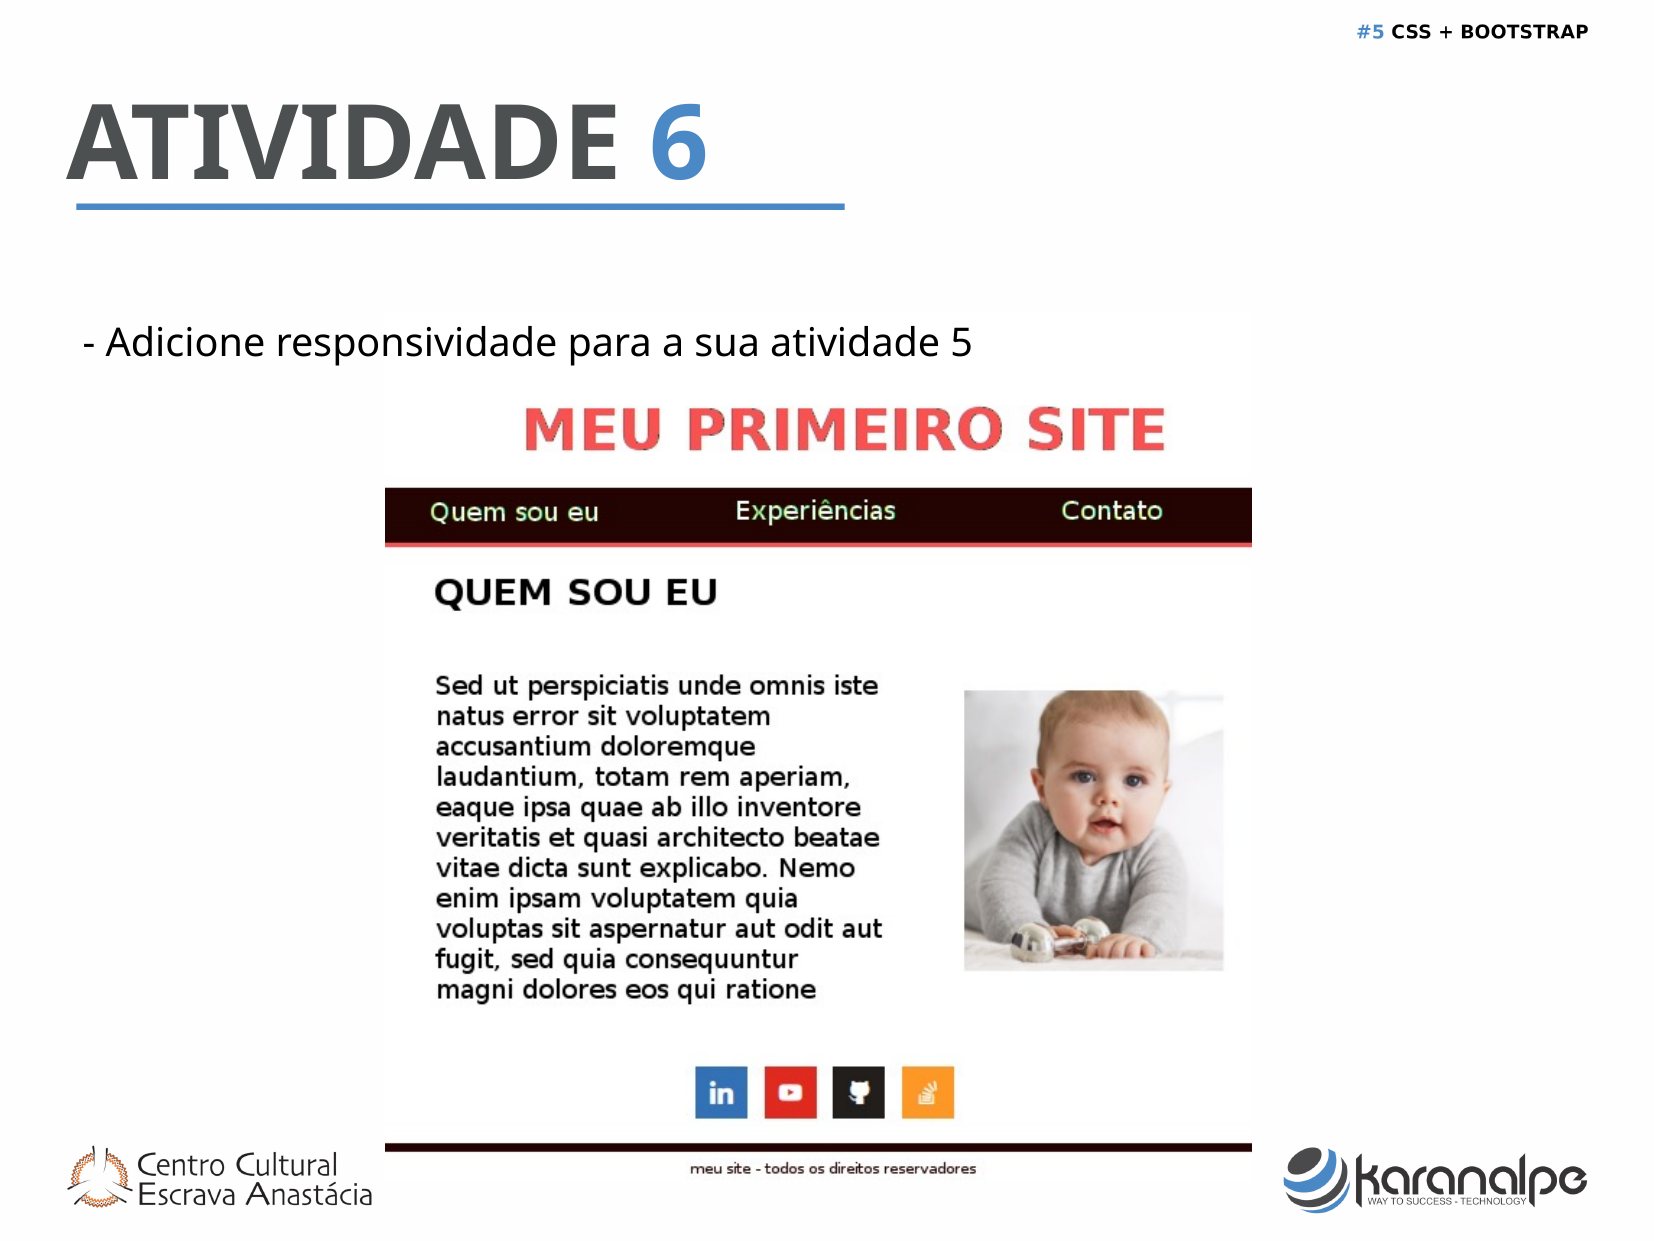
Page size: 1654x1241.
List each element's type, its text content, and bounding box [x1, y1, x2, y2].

list - Adicione responsividade para a sua atividade 5 [82, 313, 1571, 497]
picture [0, 0, 1654, 1241]
title ATIVIDADE 6 [66, 35, 1555, 243]
